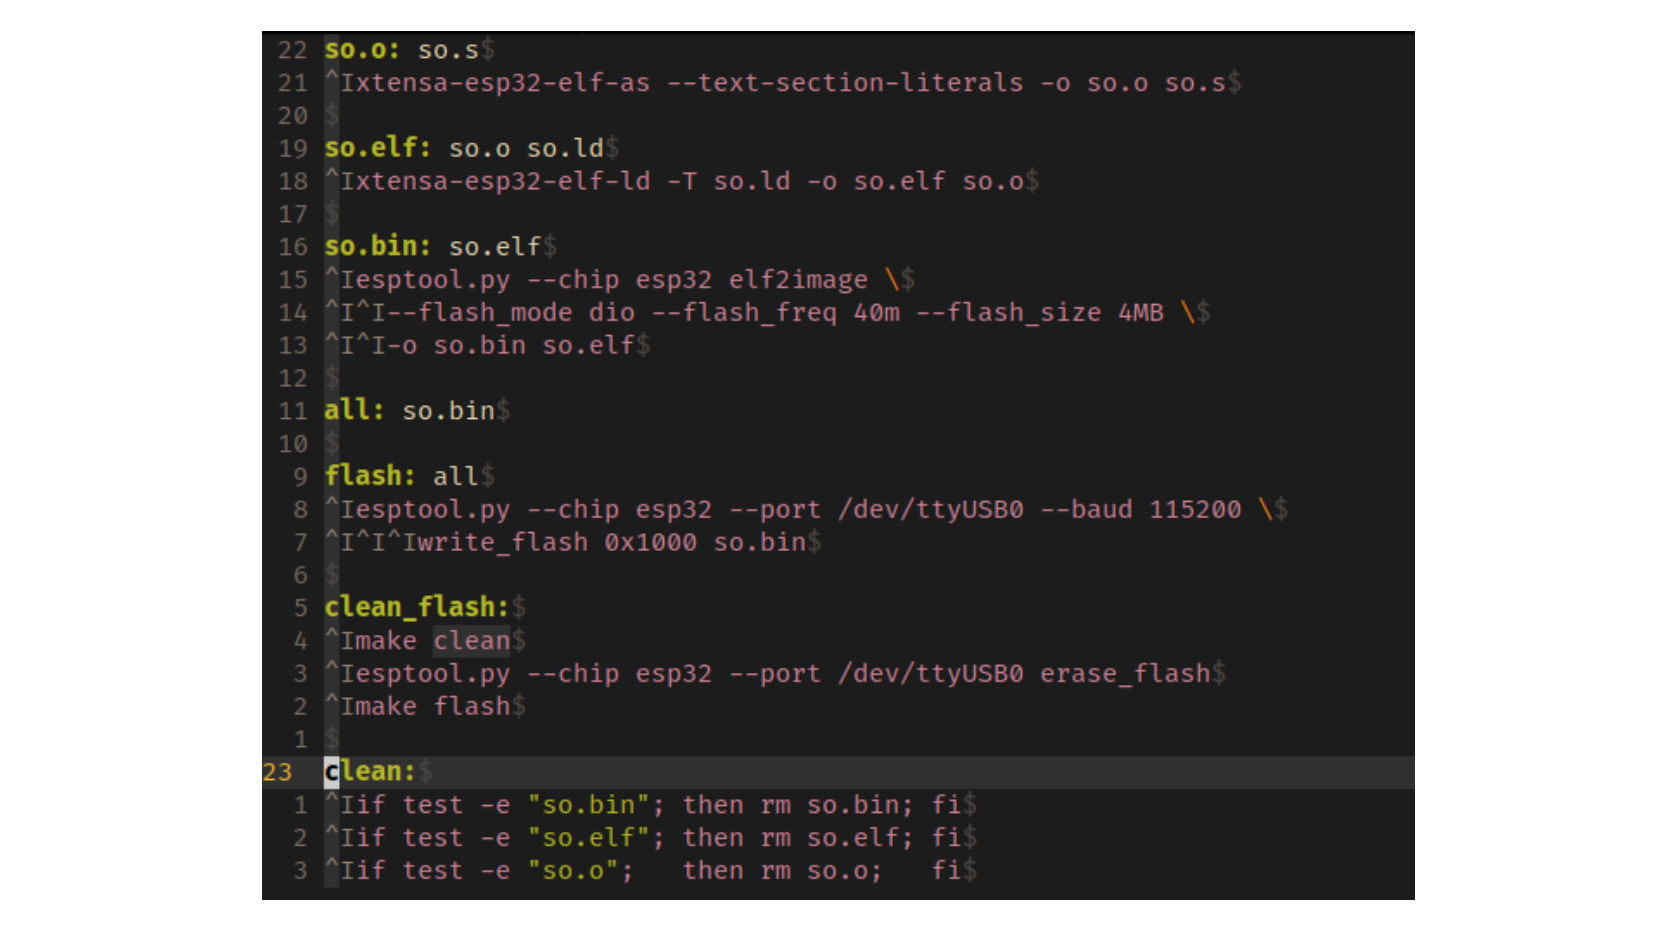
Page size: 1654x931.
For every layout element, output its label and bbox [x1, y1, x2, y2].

picture [262, 31, 1415, 901]
